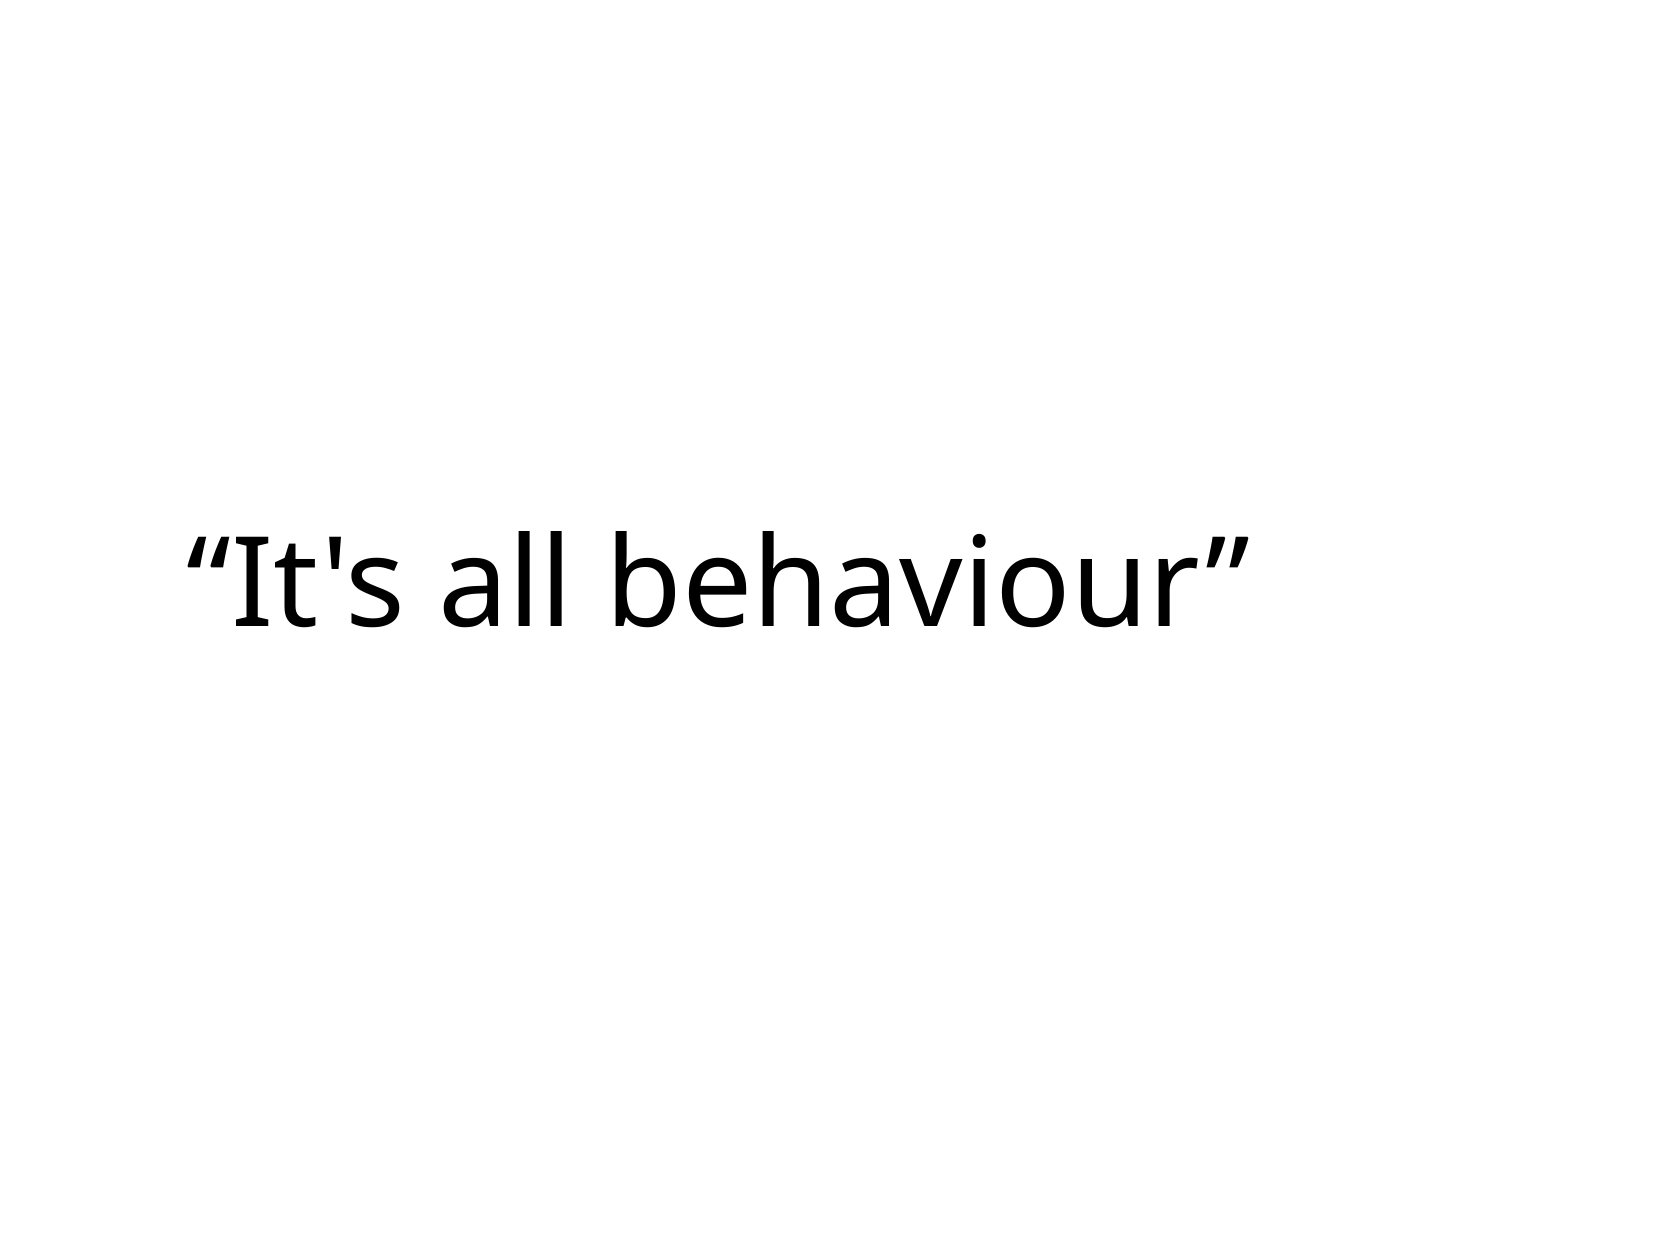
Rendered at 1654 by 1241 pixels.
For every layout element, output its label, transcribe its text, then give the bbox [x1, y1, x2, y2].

text_box “It's all behaviour” [171, 485, 1597, 711]
